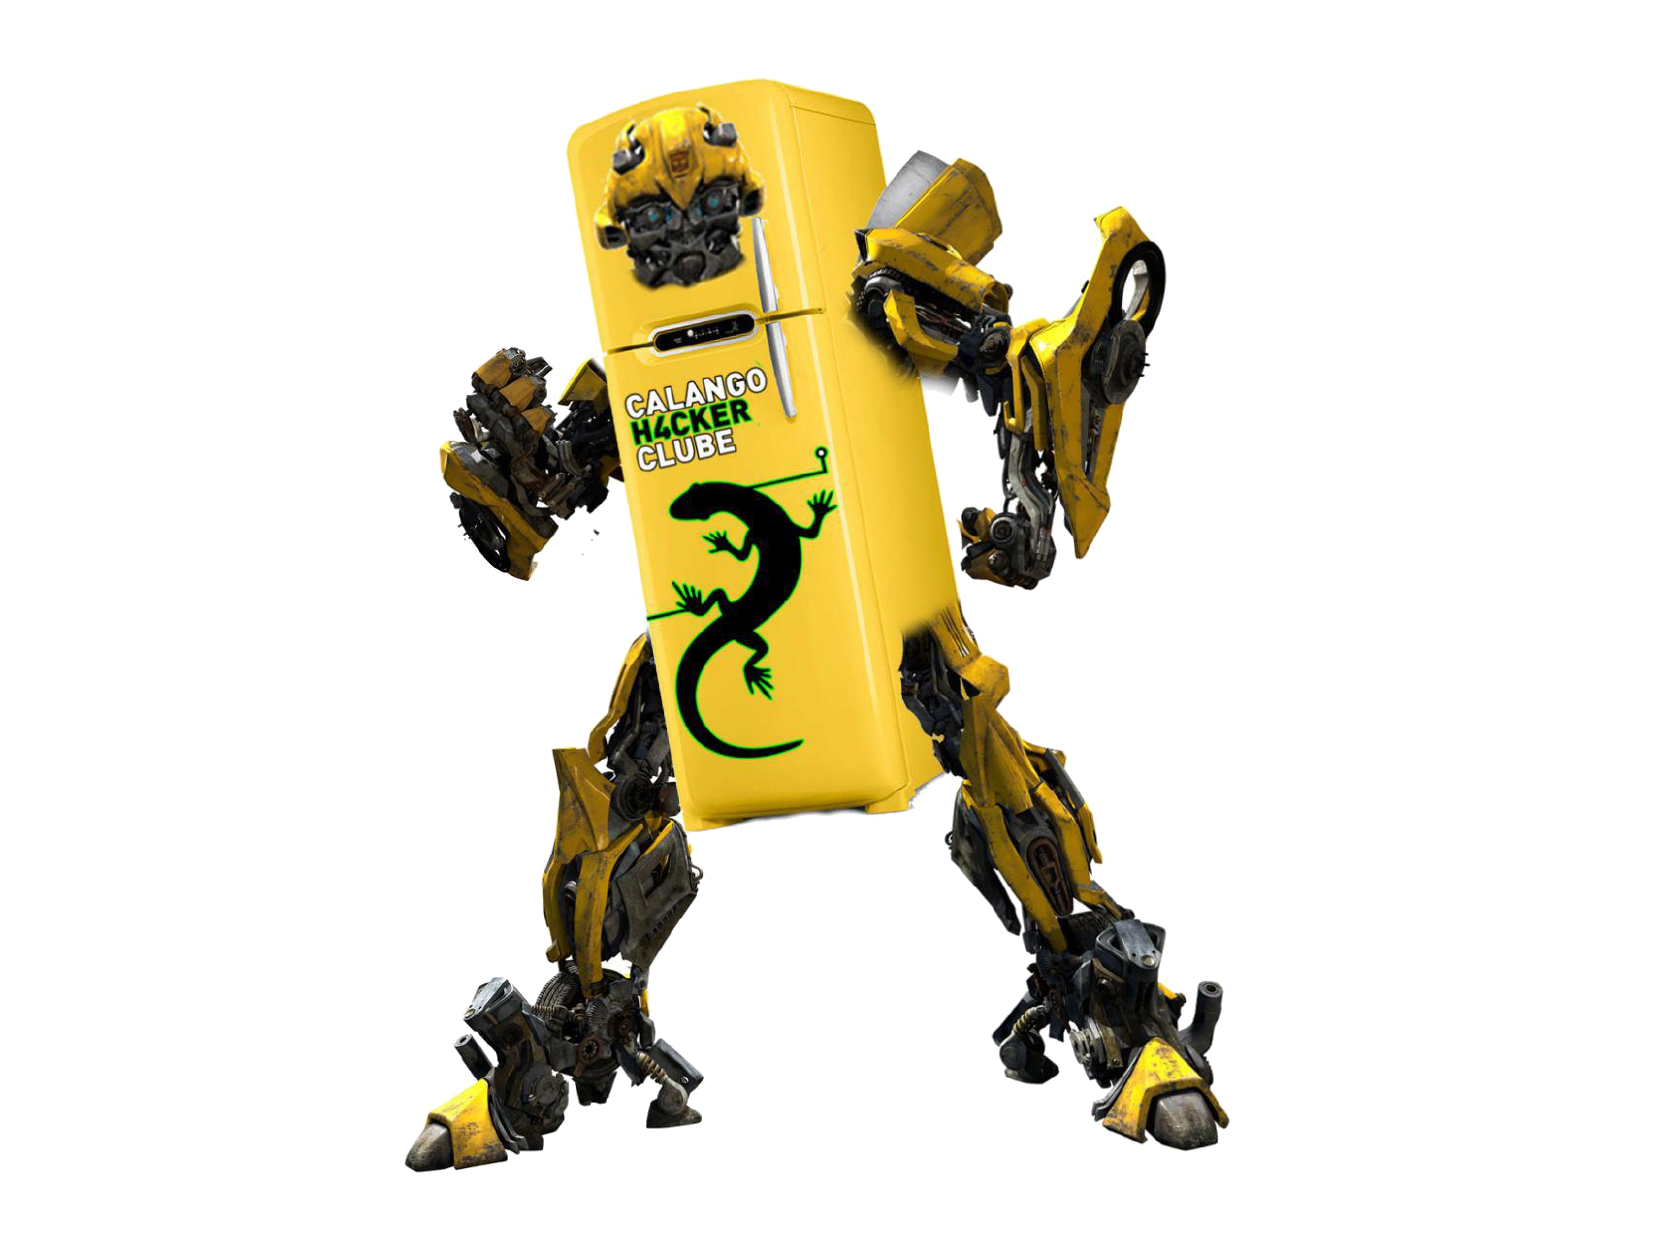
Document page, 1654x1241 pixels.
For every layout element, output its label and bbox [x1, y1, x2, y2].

picture [318, 0, 1283, 1205]
